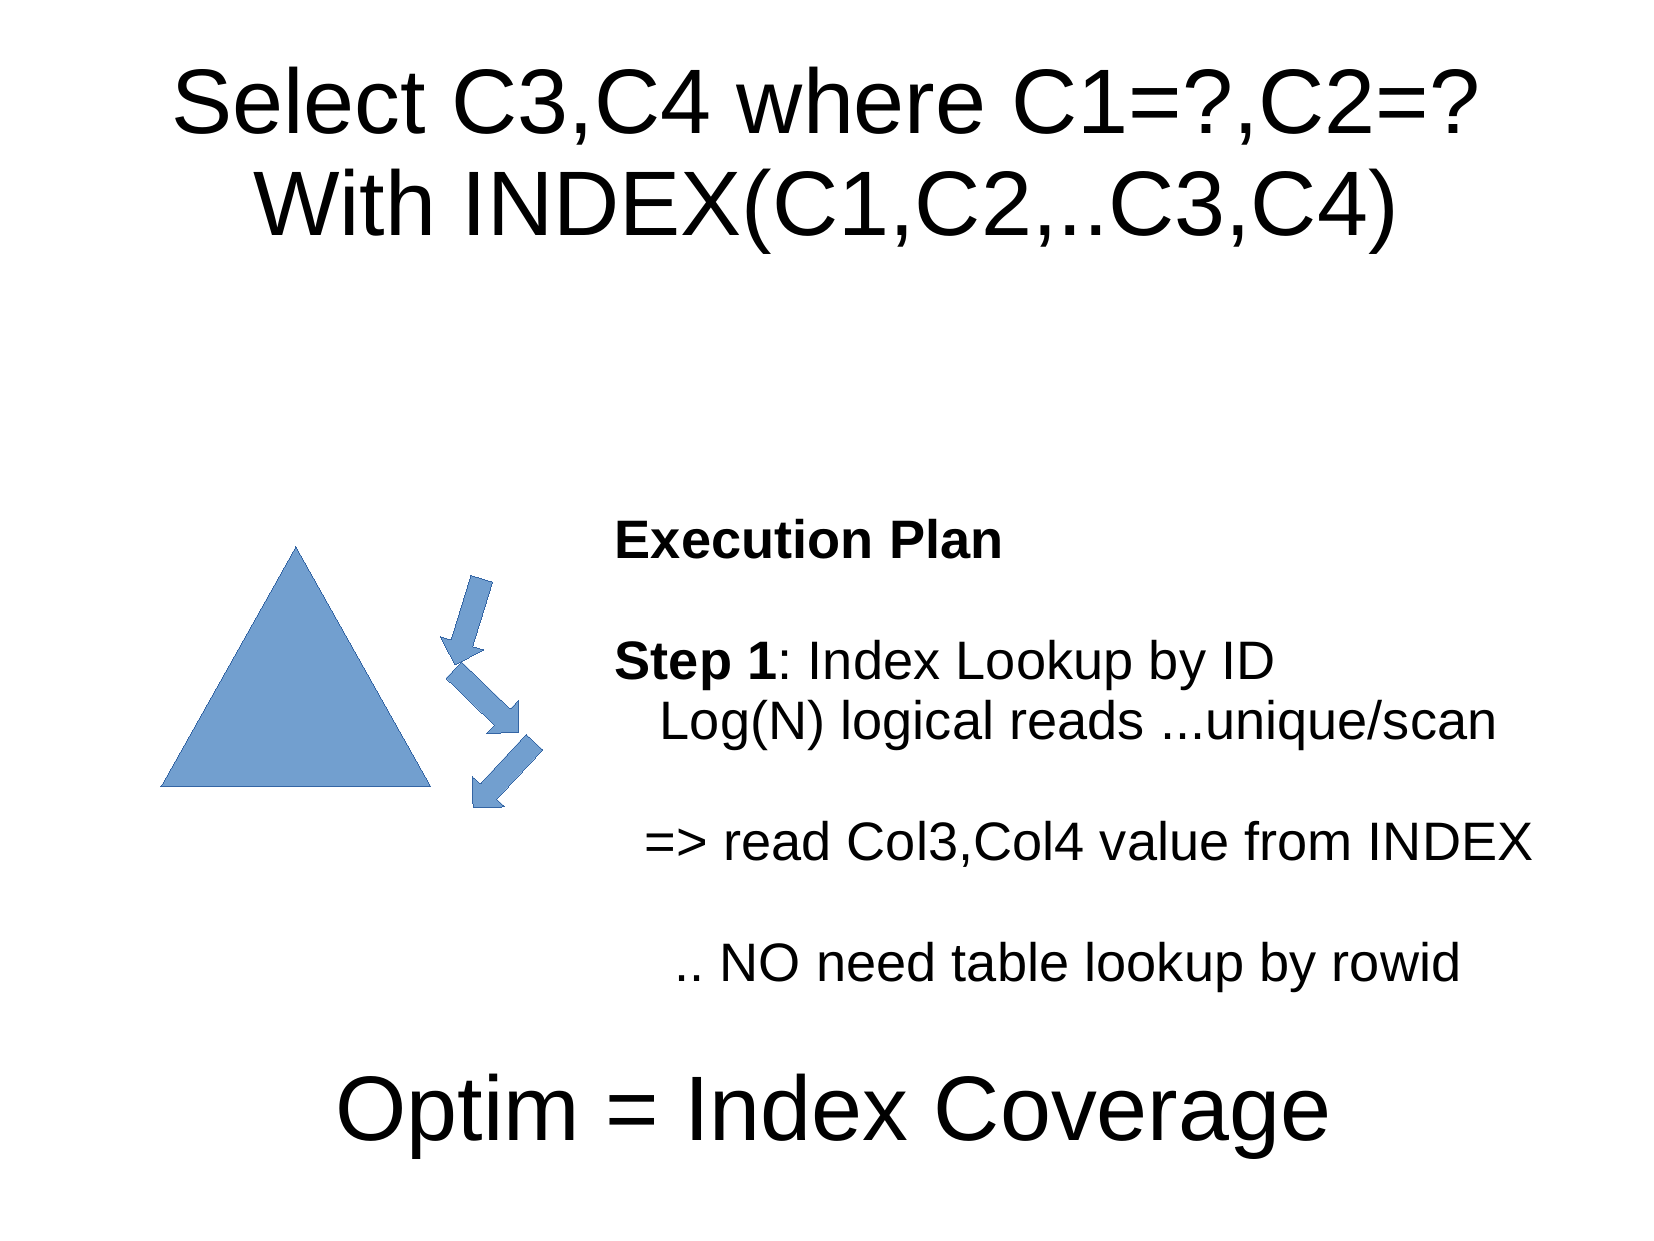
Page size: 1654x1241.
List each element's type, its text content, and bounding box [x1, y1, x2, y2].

title Optim = Index Coverage [90, 1005, 1579, 1213]
text_box [160, 546, 431, 787]
text_box [440, 575, 519, 734]
text_box Execution Plan Step 1: Index Lookup by ID Log(N) logical reads ...unique/scan => read Col3,Col4 value from INDEX .. NO need table lookup by rowid [600, 501, 1550, 1001]
title Select C3,C4 where C1=?,C2=? With INDEX(C1,C2,..C3,C4) [82, 49, 1571, 257]
text_box [472, 734, 543, 808]
